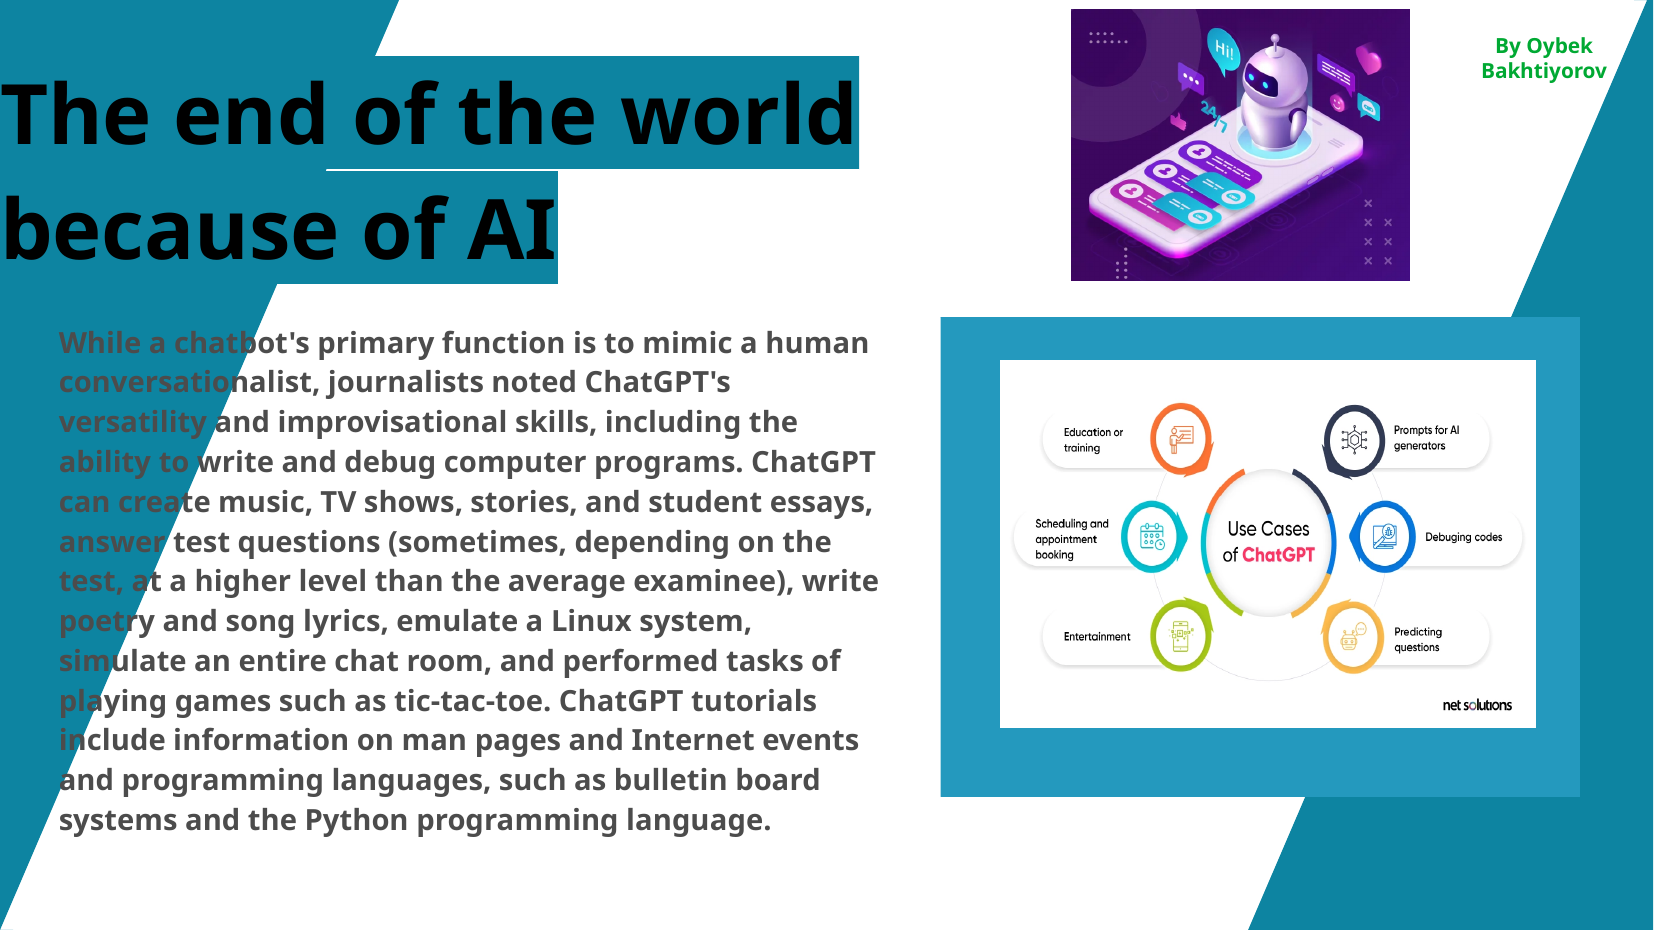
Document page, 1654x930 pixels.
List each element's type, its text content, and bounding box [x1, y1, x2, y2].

text_box [940, 317, 1580, 797]
picture [1000, 360, 1536, 728]
title By Oybek Bakhtiyorov [1435, 10, 1654, 104]
picture [1071, 9, 1410, 281]
title The end of the world because of AI [0, 0, 929, 358]
text_box While a chatbot's primary function is to mimic a human conversationalist, journalists noted ChatGPT's versatility and improvisational skills, including the ability to write and debug computer programs. ChatGPT can create music, TV shows, stories, and student essays, answer test questions (sometimes, depending on the test, at a higher level than the average examinee), write poetry and song lyrics, emulate a Linux system, simulate an entire chat room, and performed tasks of playing games such as tic-tac-toe. ChatGPT tutorials include information on man pages and Internet events and programming languages, such as bulletin board systems and the Python programming language. [43, 352, 902, 808]
